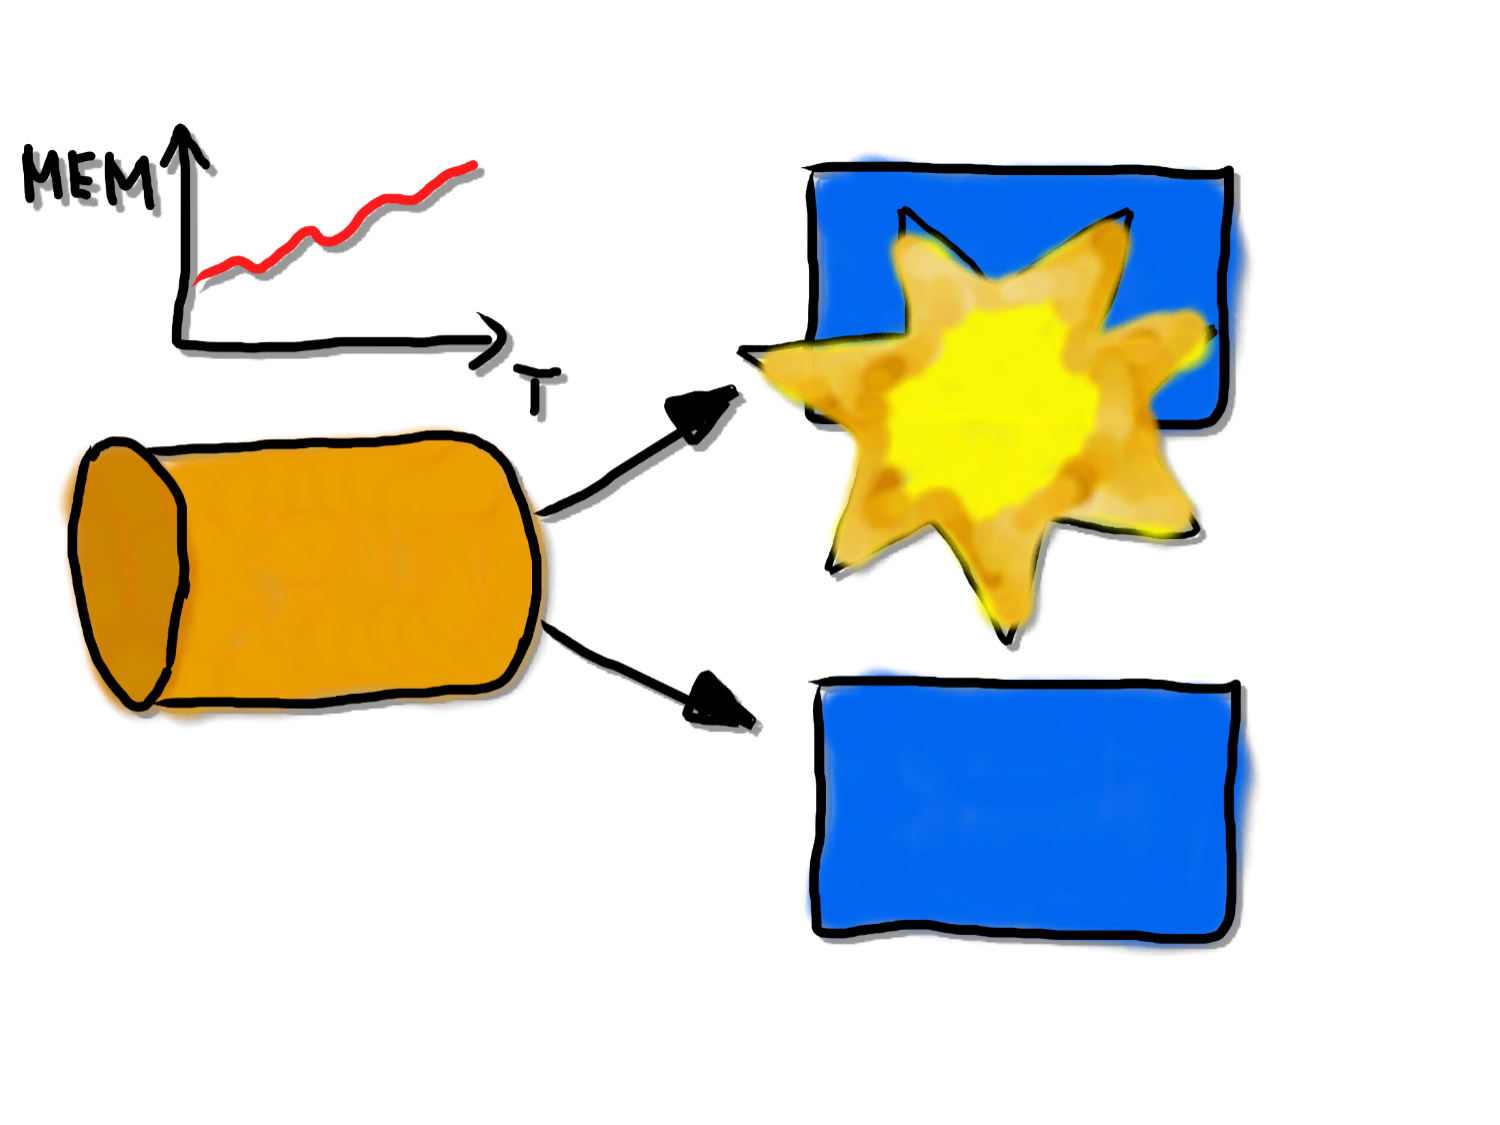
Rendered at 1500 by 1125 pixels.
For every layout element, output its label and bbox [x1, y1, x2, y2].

picture [0, 105, 1500, 1022]
